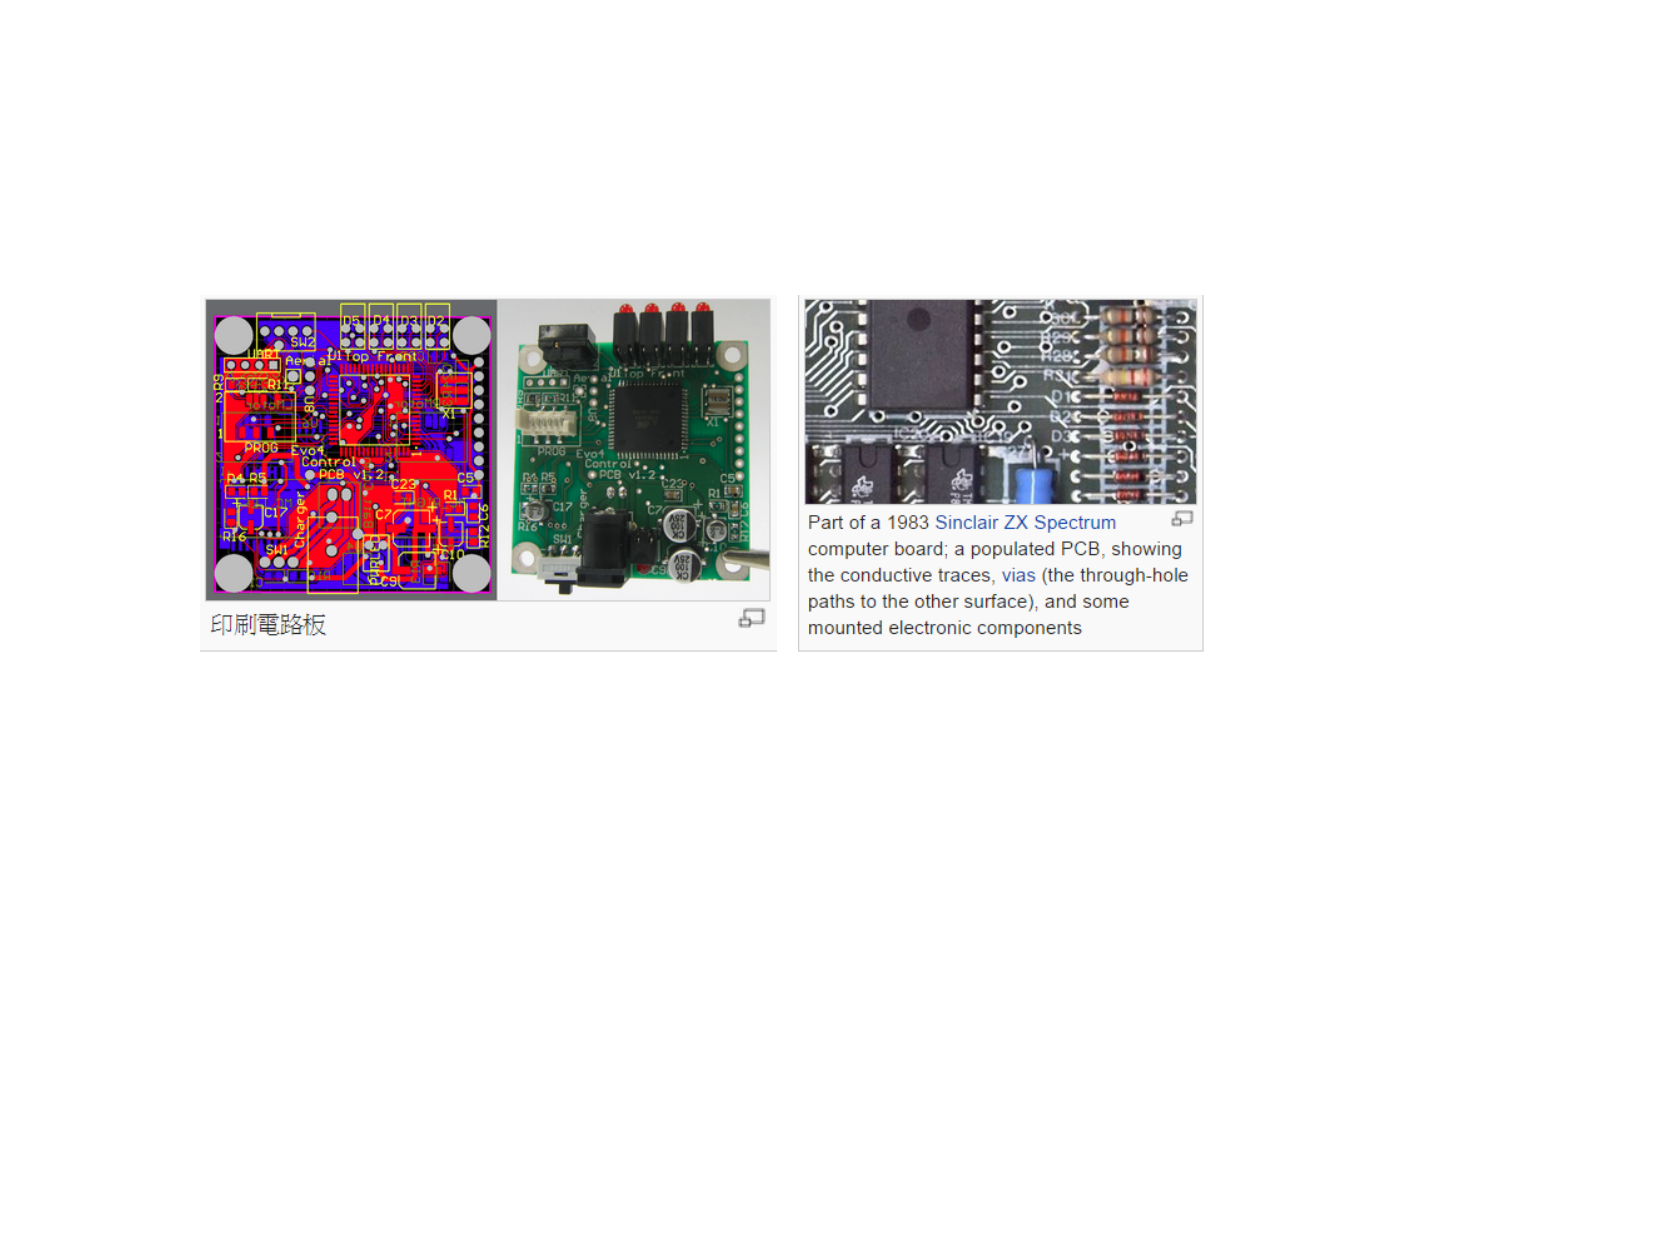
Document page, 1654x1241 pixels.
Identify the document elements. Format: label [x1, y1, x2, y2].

picture [798, 295, 1205, 653]
picture [200, 295, 777, 653]
